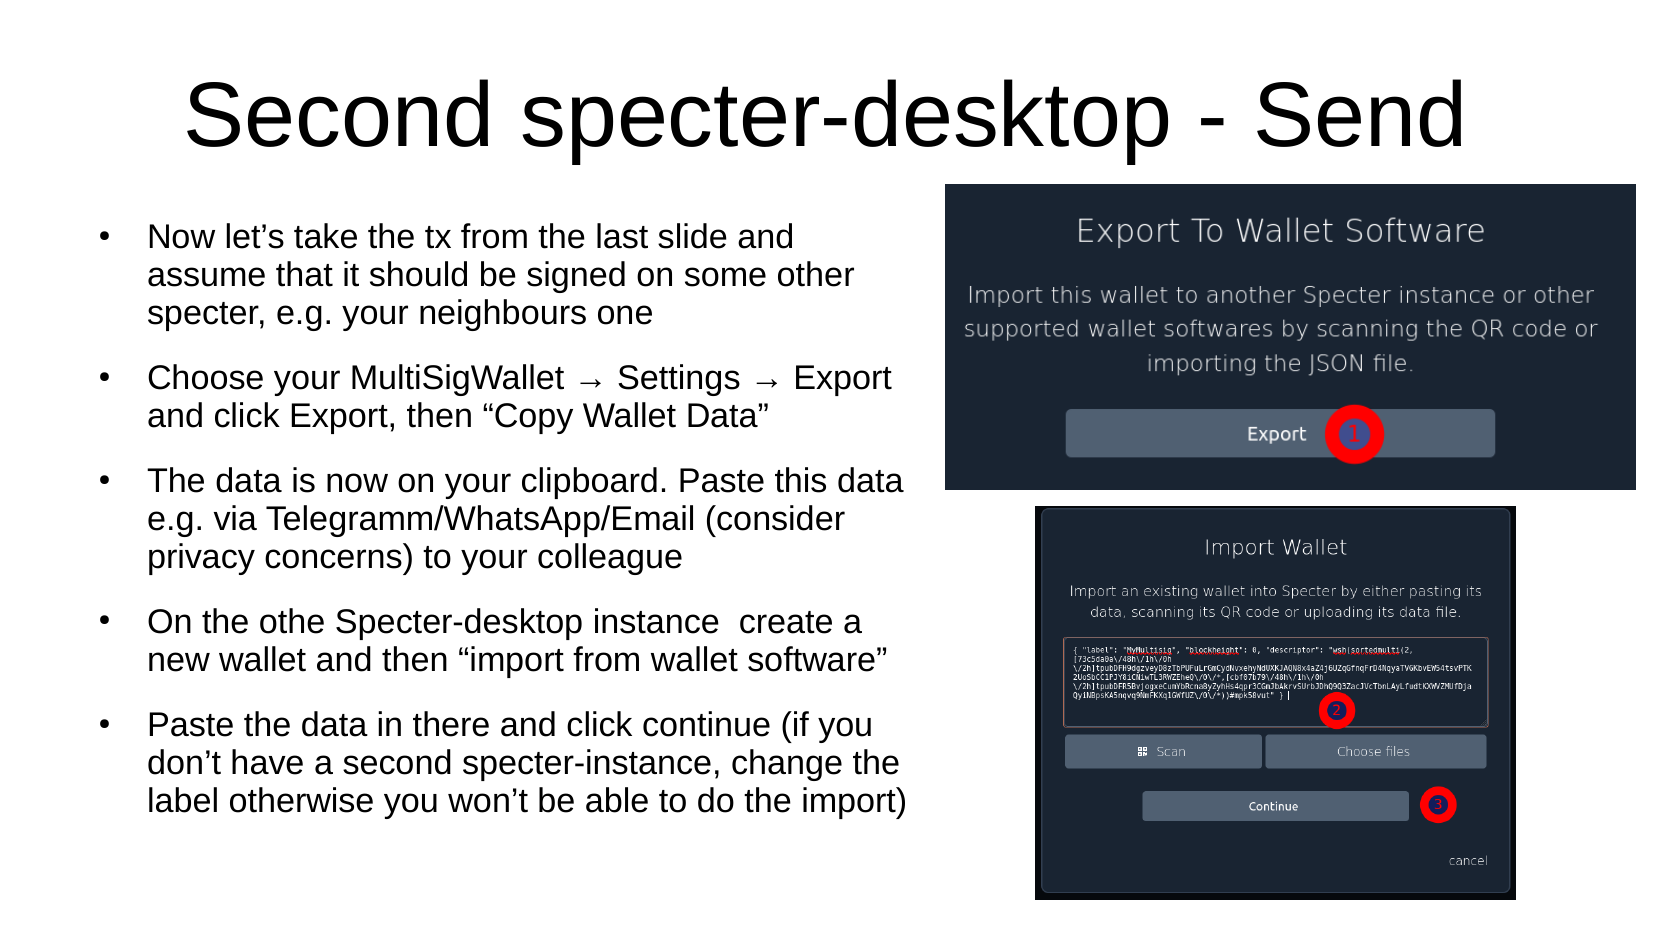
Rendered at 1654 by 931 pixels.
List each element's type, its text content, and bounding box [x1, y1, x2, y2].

title Second specter-desktop - Send [82, 37, 1571, 193]
picture [1035, 506, 1516, 901]
list Now let’s take the tx from the last slide and assume that it should be signed on some other specter, e.g. your neighbours one Choose your MultiSigWallet → Settings → Export and click Export, then “Copy Wallet Data” The data is now on your clipboard. Paste this data e.g. via Telegramm/WhatsApp/Email (consider privacy concerns) to your colleague On the othe Specter-desktop instance create a new wallet and then “import from wallet software” Paste the data in there and click continue (if you don’t have a second specter-instance, change the label otherwise you won’t be able to do the import) [82, 217, 916, 841]
picture [945, 184, 1636, 490]
